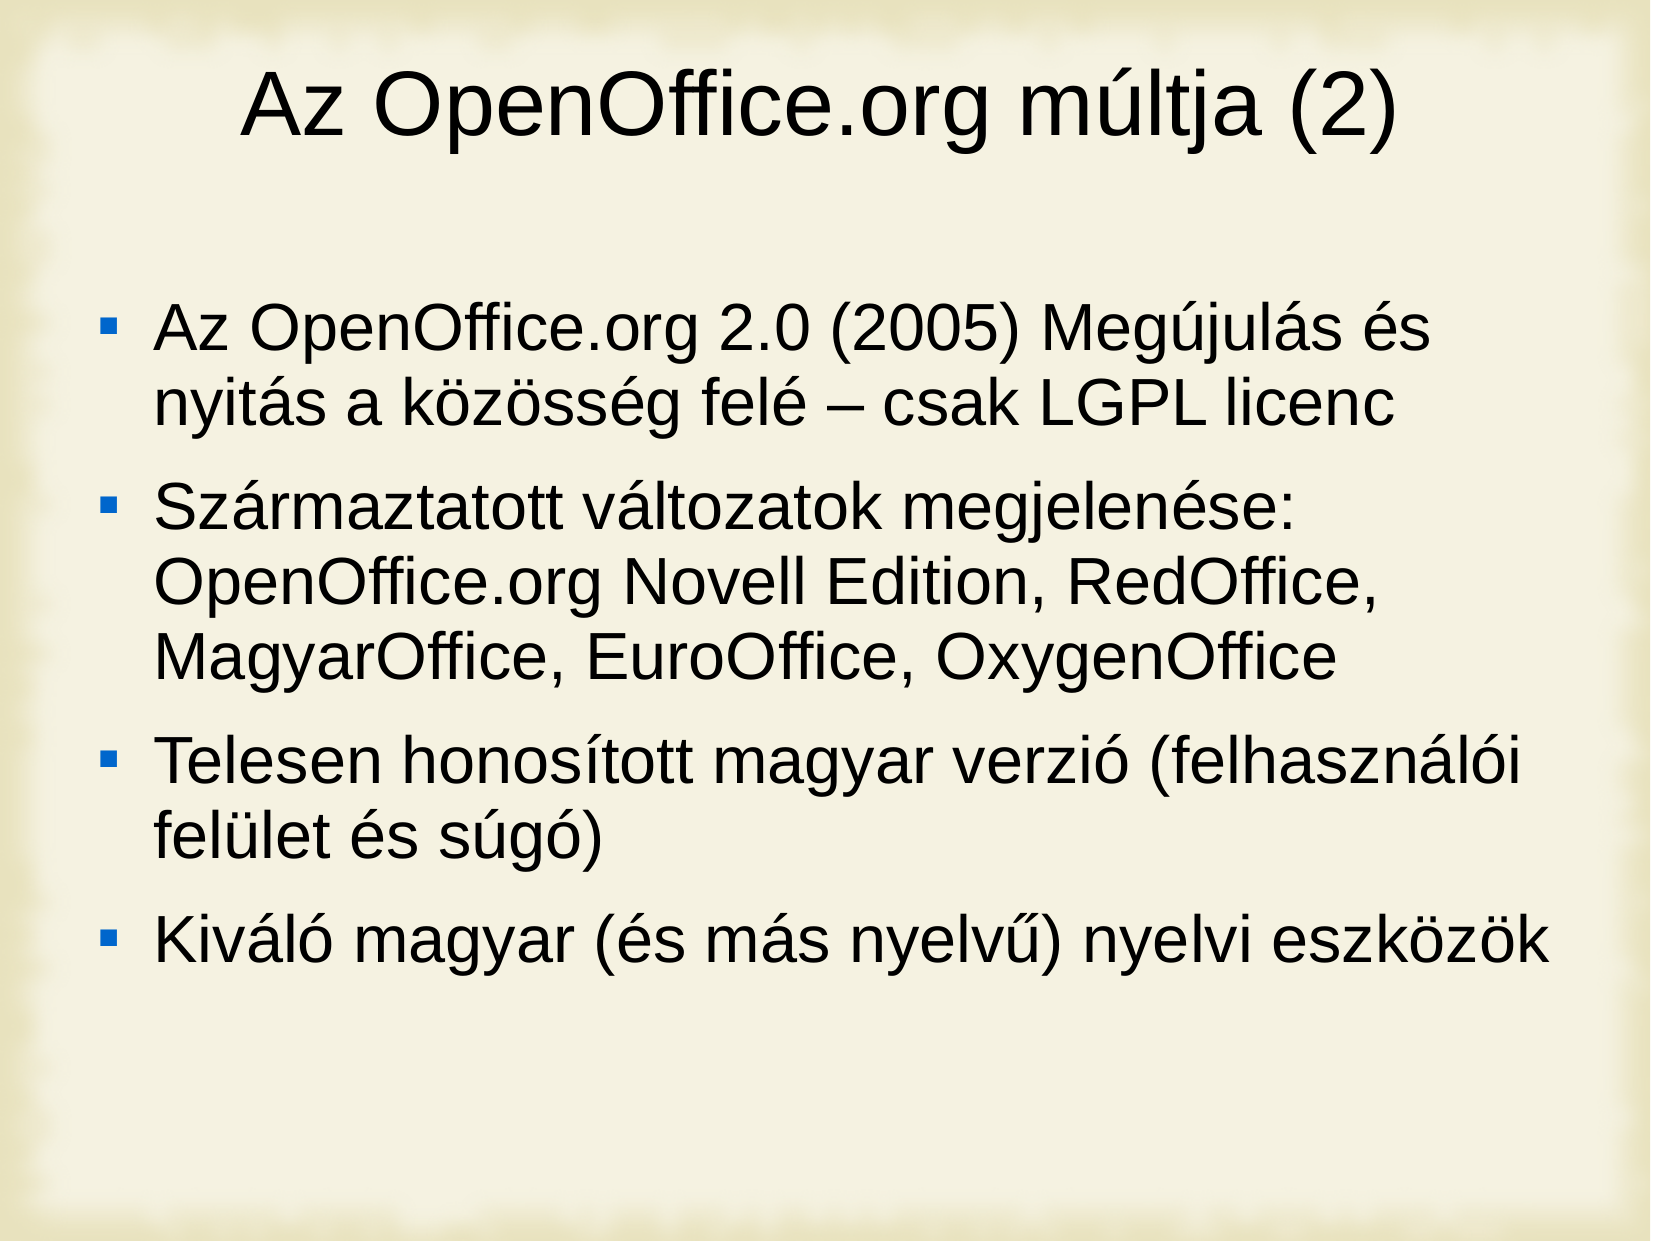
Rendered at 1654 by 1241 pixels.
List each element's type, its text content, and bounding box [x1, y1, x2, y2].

title Az OpenOffice.org múltja (2) [76, 0, 1565, 208]
picture [0, 0, 1651, 1241]
list Az OpenOffice.org 2.0 (2005) Megújulás és nyitás a közösség felé – csak LGPL licenc Származtatott változatok megjelenése: OpenOffice.org Novell Edition, RedOffice, MagyarOffice, EuroOffice, OxygenOffice Telesen honosított magyar verzió (felhasználói felület és súgó) Kiváló magyar (és más nyelvű) nyelvi eszközök [82, 290, 1571, 1094]
